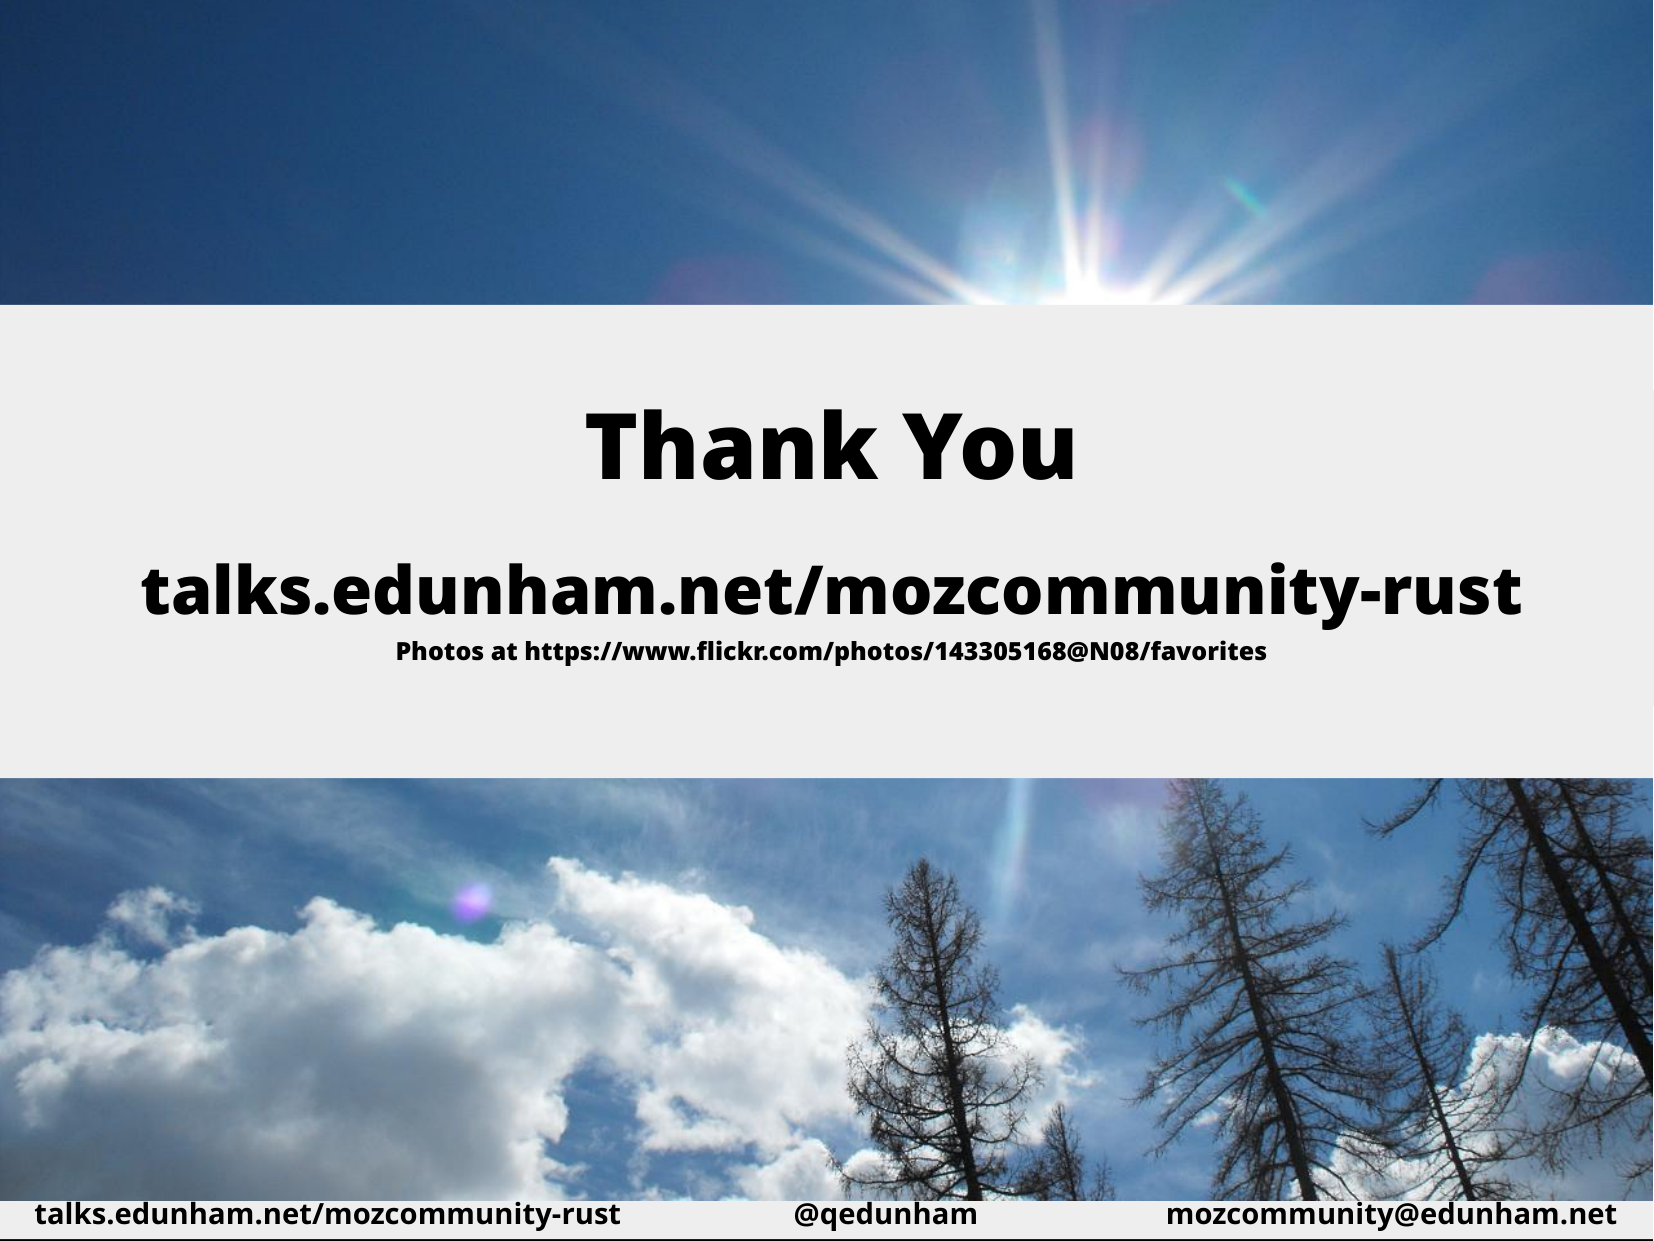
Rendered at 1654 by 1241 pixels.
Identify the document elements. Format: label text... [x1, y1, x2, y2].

picture [0, 0, 1653, 304]
title Thank You talks.edunham.net/mozcommunity-rust Photos at https://www.flickr.com/photos/143305168@N08/favorites [0, 304, 1653, 779]
picture [0, 779, 1653, 1201]
